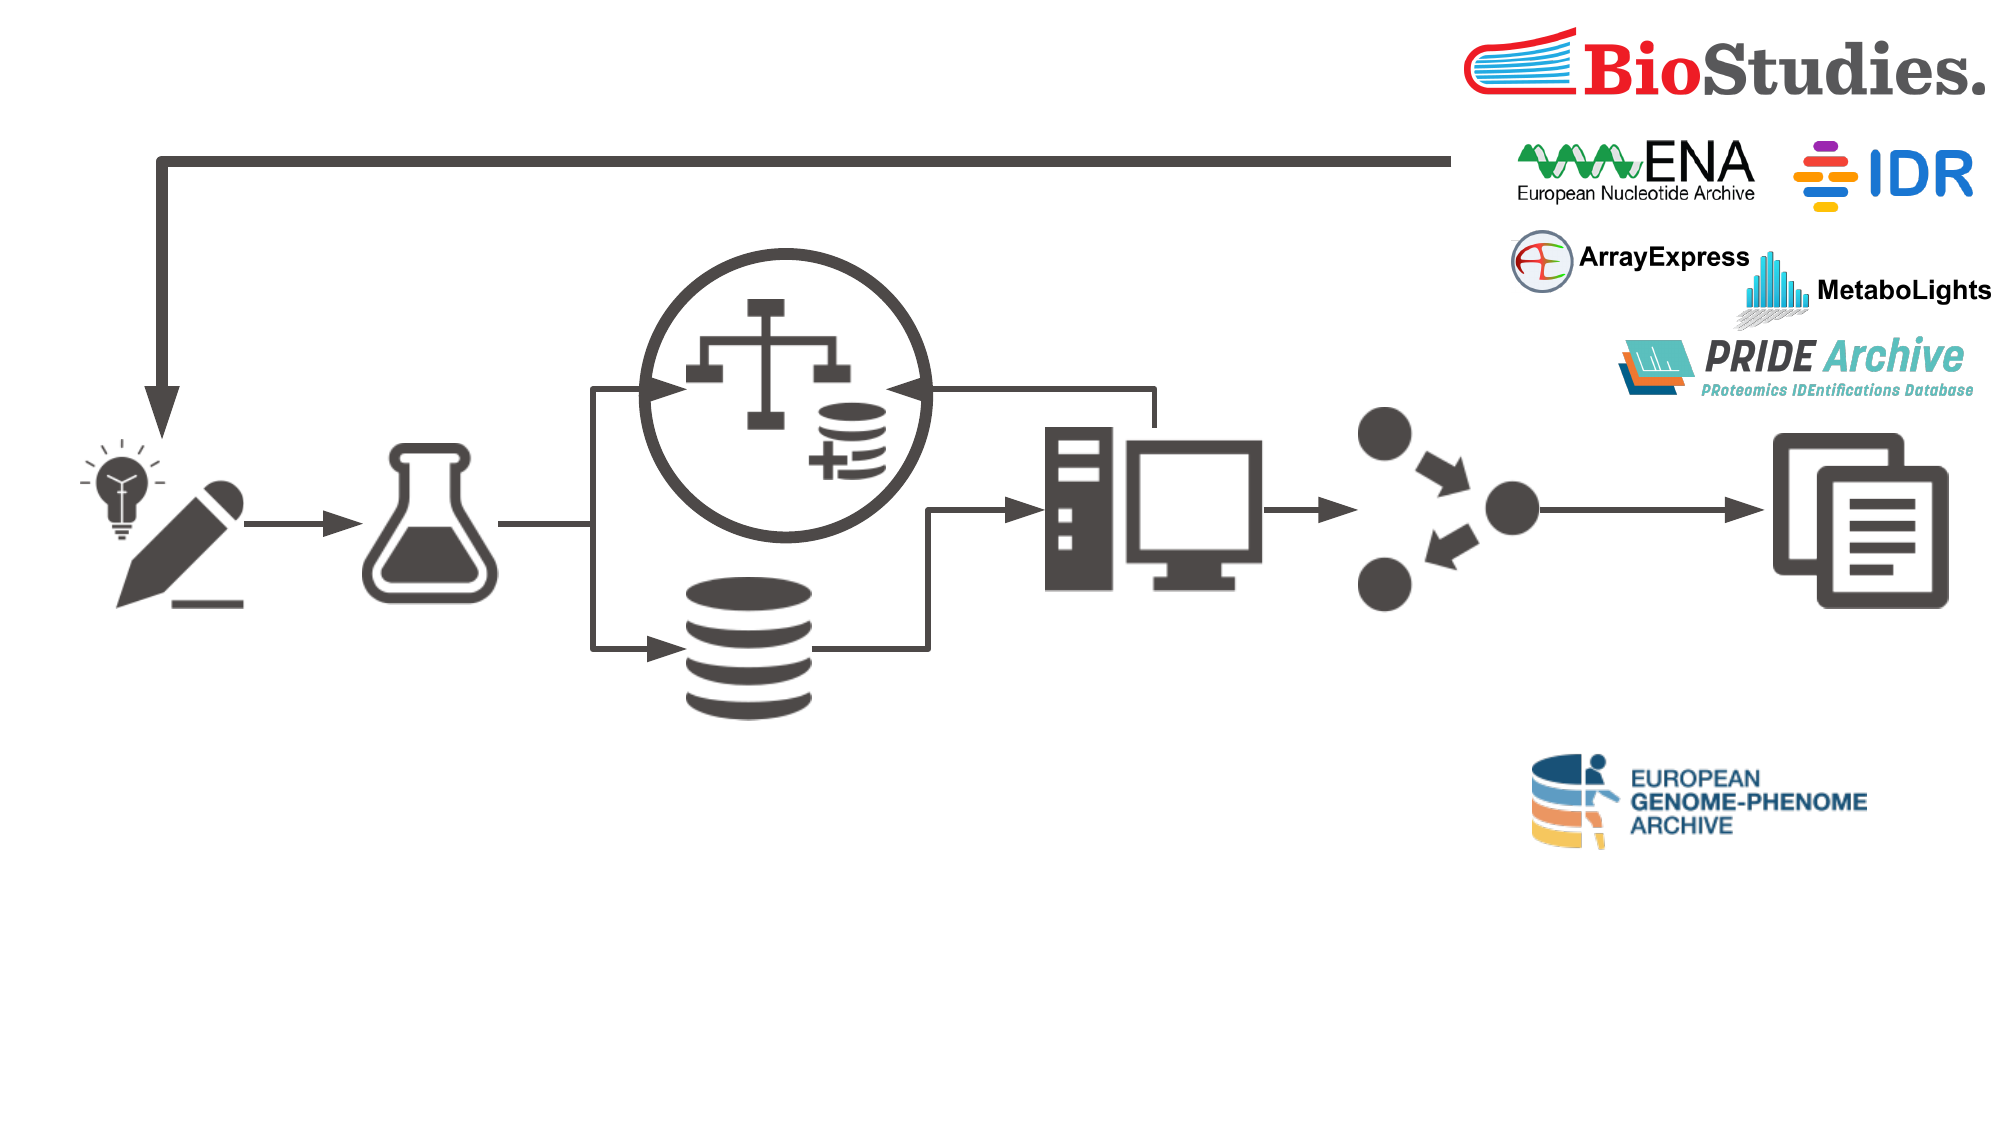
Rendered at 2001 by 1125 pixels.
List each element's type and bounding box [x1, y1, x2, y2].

picture [1793, 141, 1973, 212]
picture [362, 443, 499, 605]
picture [1511, 230, 1991, 333]
picture [1532, 750, 1867, 851]
picture [1464, 27, 1985, 95]
picture [1511, 135, 1762, 207]
picture [80, 439, 245, 609]
picture [1358, 407, 1541, 613]
picture [686, 299, 886, 480]
picture [1773, 433, 1949, 609]
picture [1618, 336, 1973, 396]
picture [1045, 427, 1264, 593]
picture [686, 577, 812, 721]
